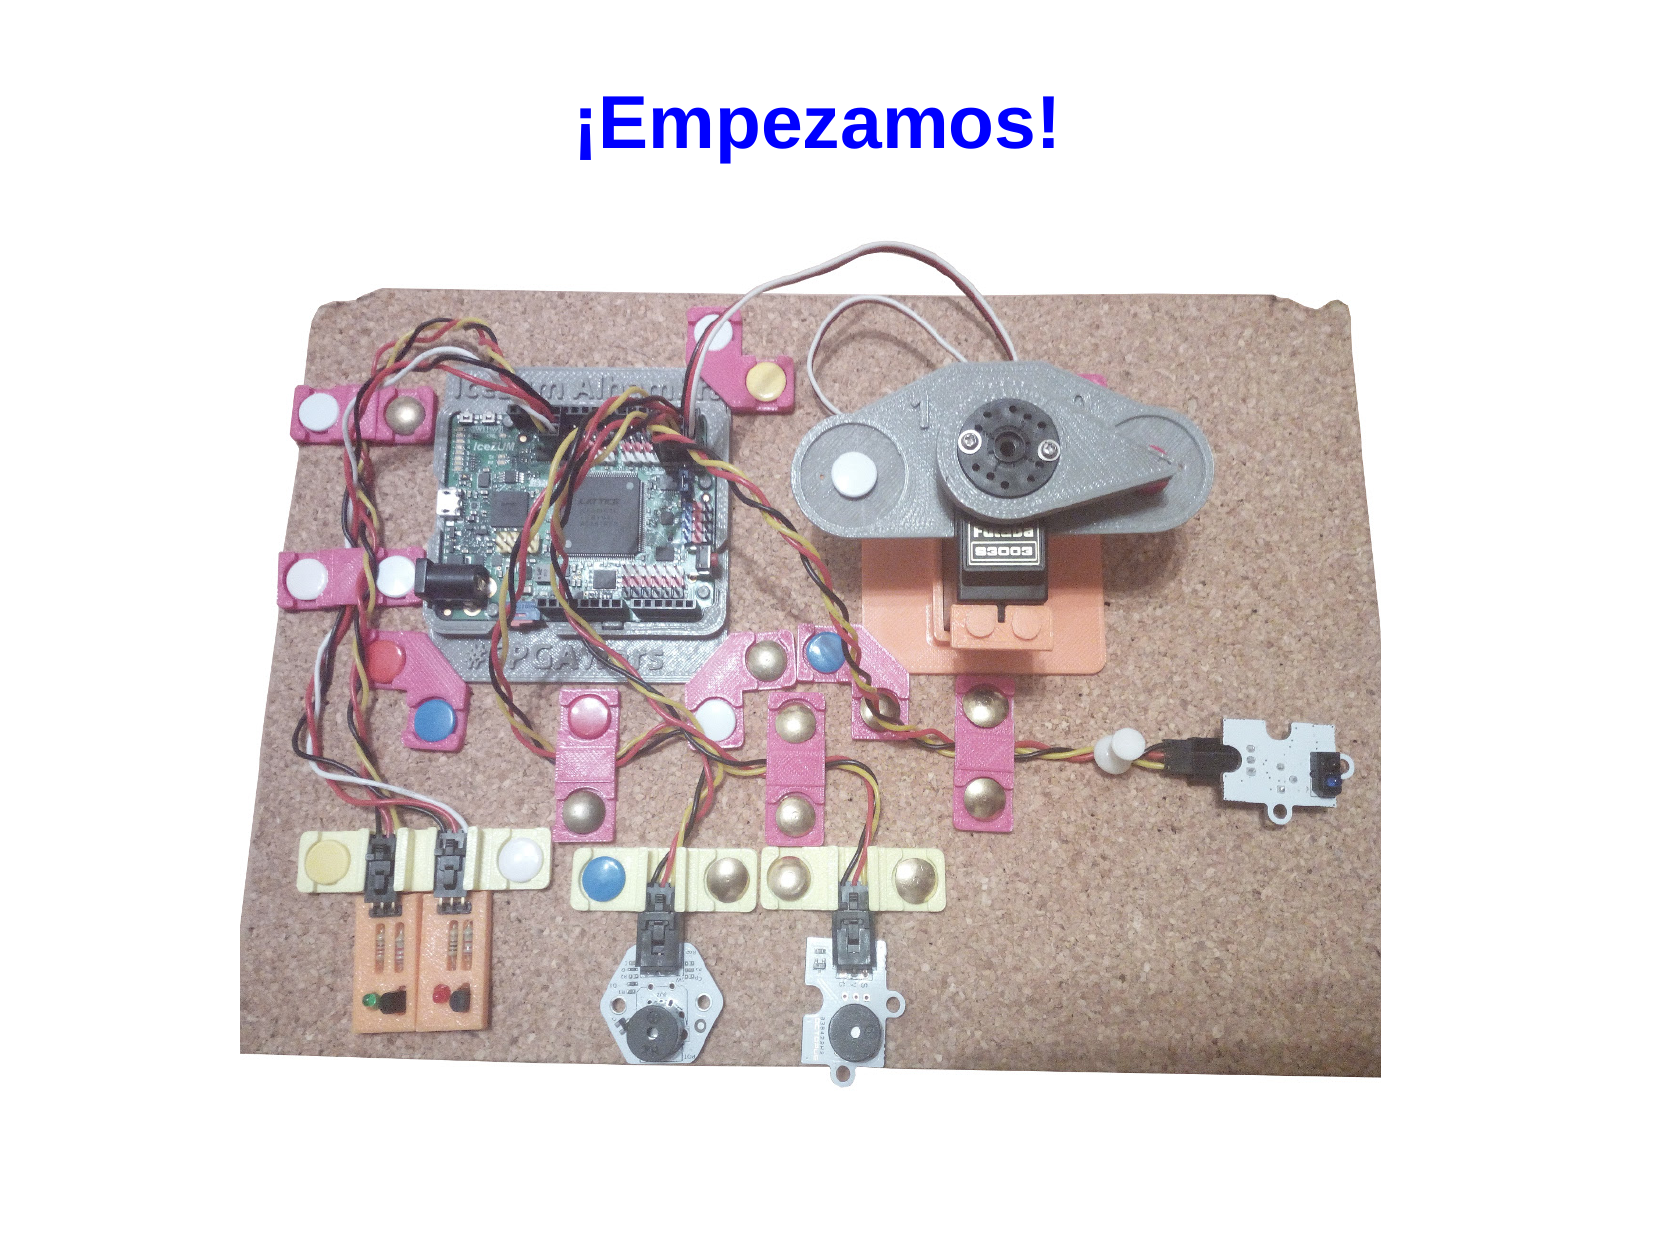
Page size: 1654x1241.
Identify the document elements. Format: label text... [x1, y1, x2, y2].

text_box ¡Empezamos! [90, 73, 1546, 211]
picture [240, 229, 1381, 1111]
